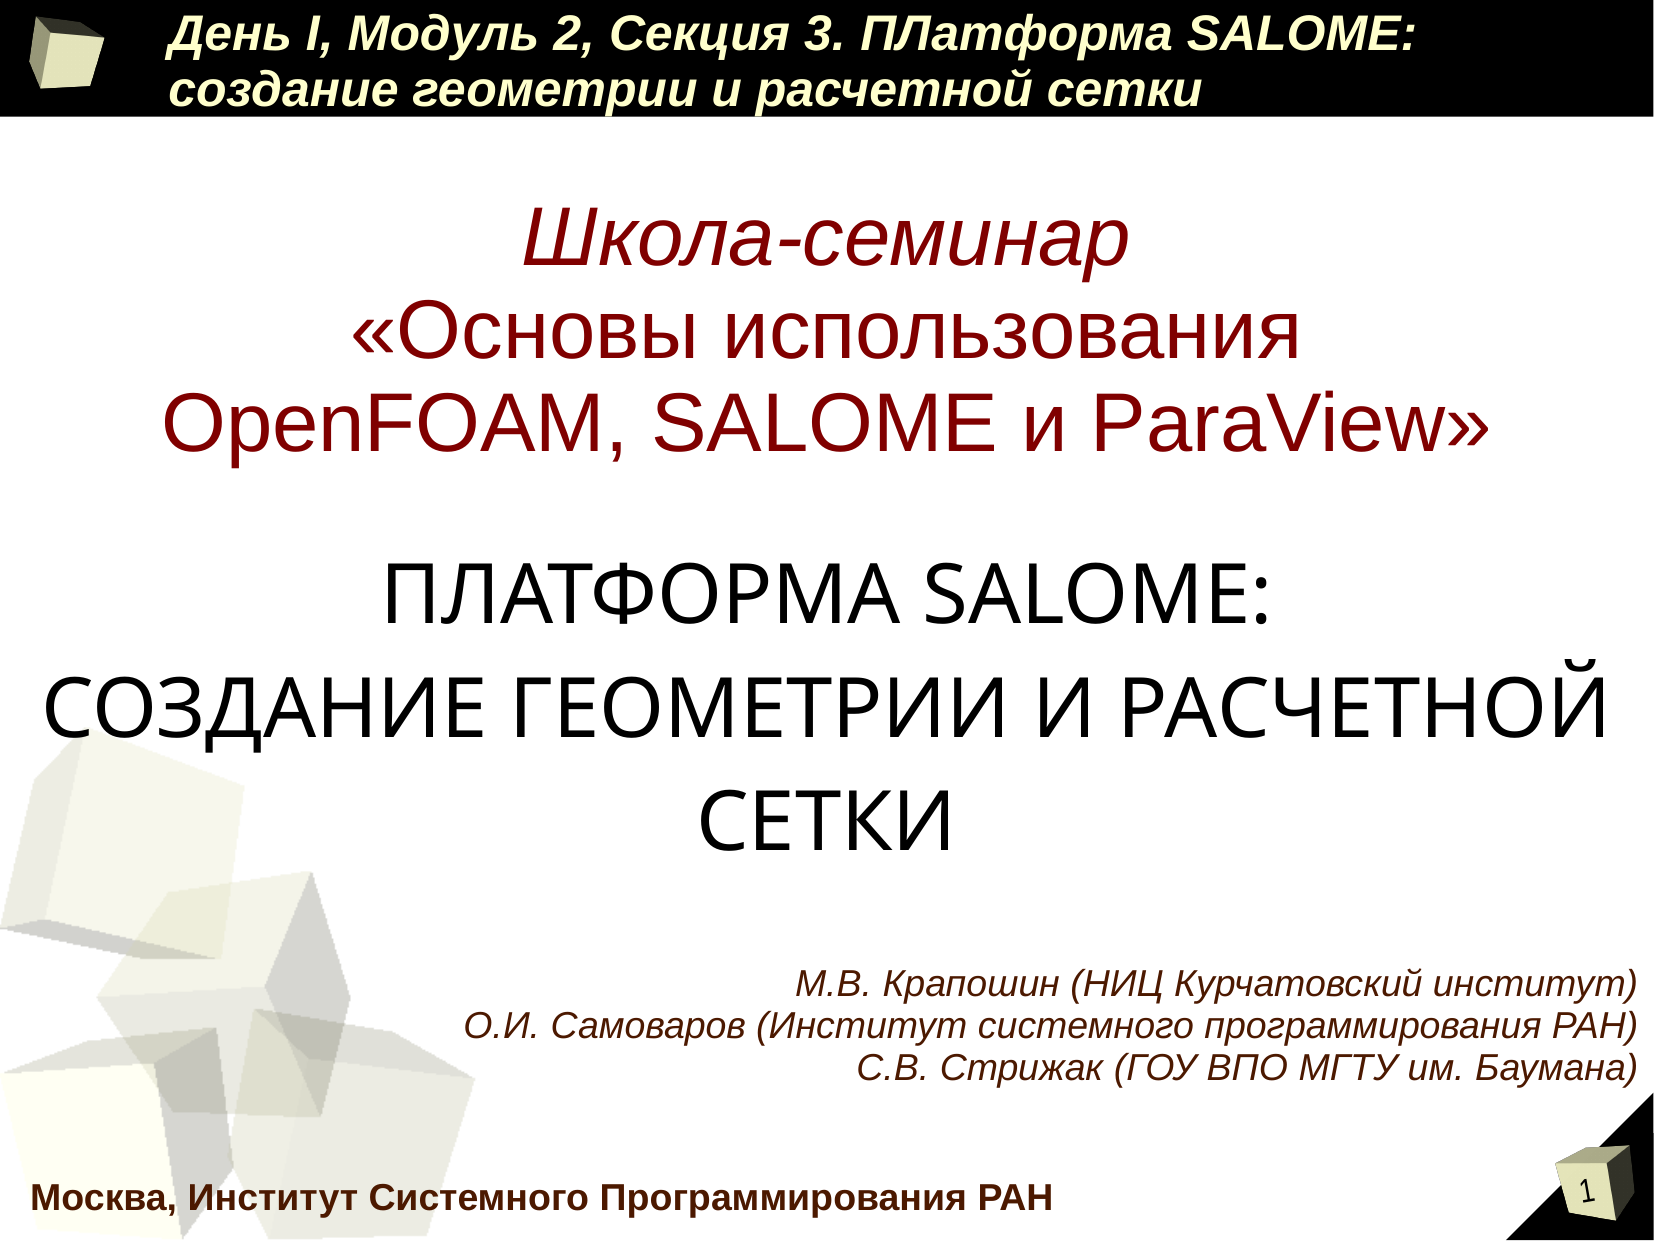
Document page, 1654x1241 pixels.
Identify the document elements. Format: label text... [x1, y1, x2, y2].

picture [464, 1193, 472, 1198]
picture [0, 834, 477, 1241]
text_box М.В. Крапошин (НИЦ Курчатовский институт) О.И. Самоваров (Институт системного программирования РАН) С.В. Стрижак (ГОУ ВПО МГТУ им. Баумана) [150, 955, 1654, 1146]
text_box Школа-семинар «Основы использования OpenFOAM, SALOME и ParaView» [0, 183, 1654, 473]
text_box ПЛАТФОРМА SALOME: СОЗДАНИЕ ГЕОМЕТРИИ И РАСЧЕТНОЙ СЕТКИ [0, 527, 1654, 834]
